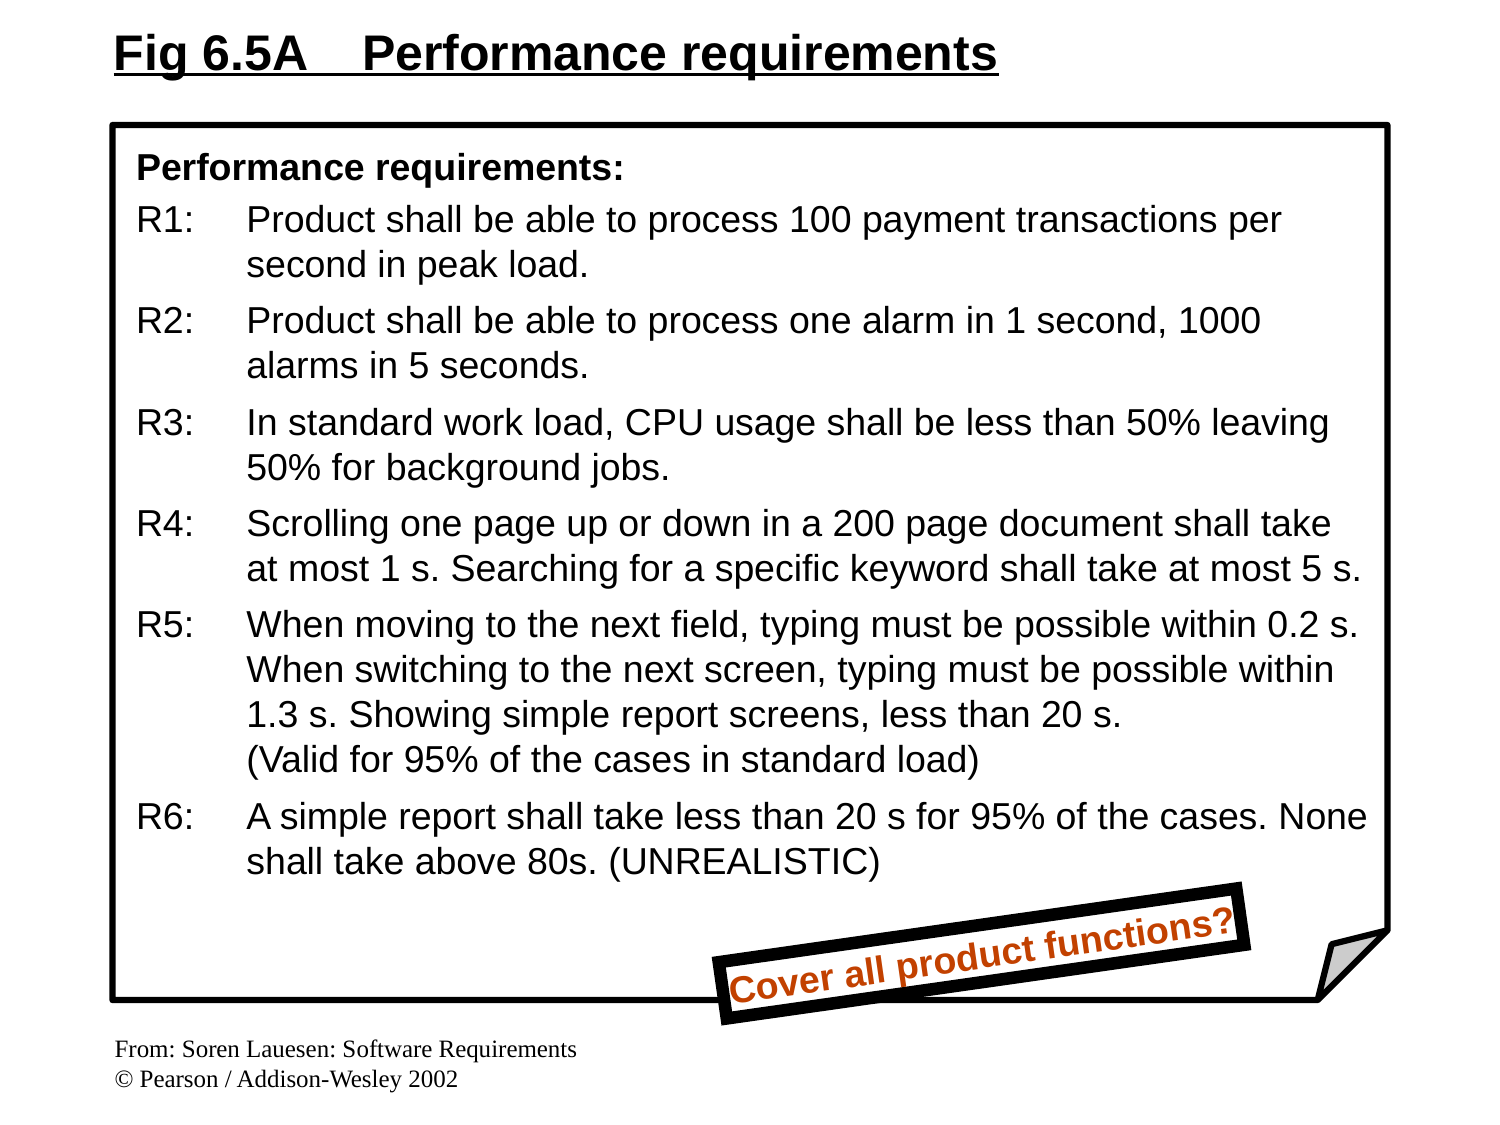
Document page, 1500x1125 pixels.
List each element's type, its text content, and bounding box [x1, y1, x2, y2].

text_box Performance requirements: R1: Product shall be able to process 100 payment transactions per second in peak load. R2: Product shall be able to process one alarm in 1 second, 1000 alarms in 5 seconds. R3: In standard work load, CPU usage shall be less than 50% leaving 50% for background jobs. R4: Scrolling one page up or down in a 200 page document shall take at most 1 s. Searching for a specific keyword shall take at most 5 s. R5: When moving to the next field, typing must be possible within 0.2 s. When switching to the next screen, typing must be possible within 1.3 s. Showing simple report screens, less than 20 s. (Valid for 95% of the cases in standard load) R6: A simple report shall take less than 20 s for 95% of the cases. None shall take above 80s. (UNREALISTIC) [112, 125, 1388, 1001]
text_box Cover all product functions? [718, 888, 1245, 1019]
text_box From: Soren Lauesen: Software Requirements © Pearson / Addison-Wesley 2002 [99, 1024, 638, 1100]
text_box Fig 6.5A Performance requirements [98, 12, 1363, 88]
